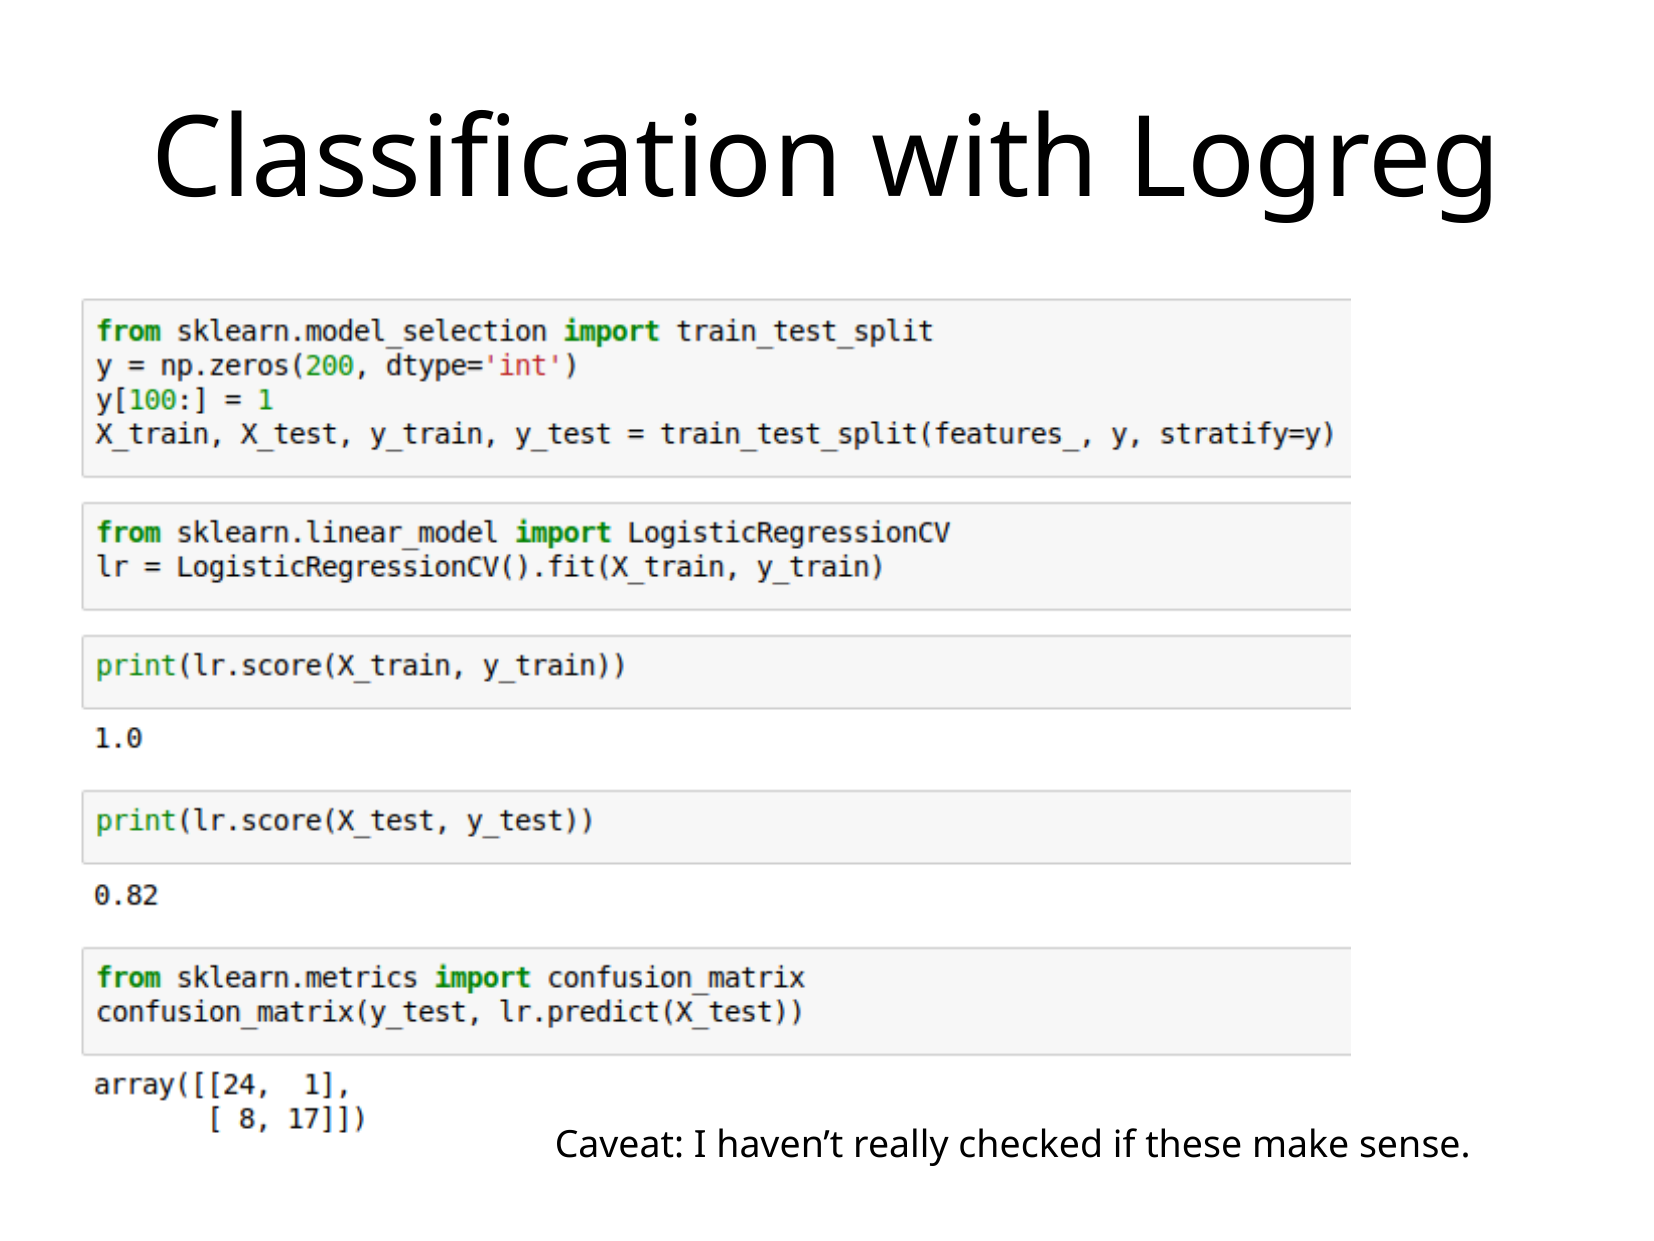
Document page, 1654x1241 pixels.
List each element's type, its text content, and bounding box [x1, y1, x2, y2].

title Classification with Logreg [82, 49, 1571, 257]
picture [74, 283, 1351, 1155]
text_box Caveat: I haven’t really checked if these make sense. [540, 1110, 1591, 1163]
